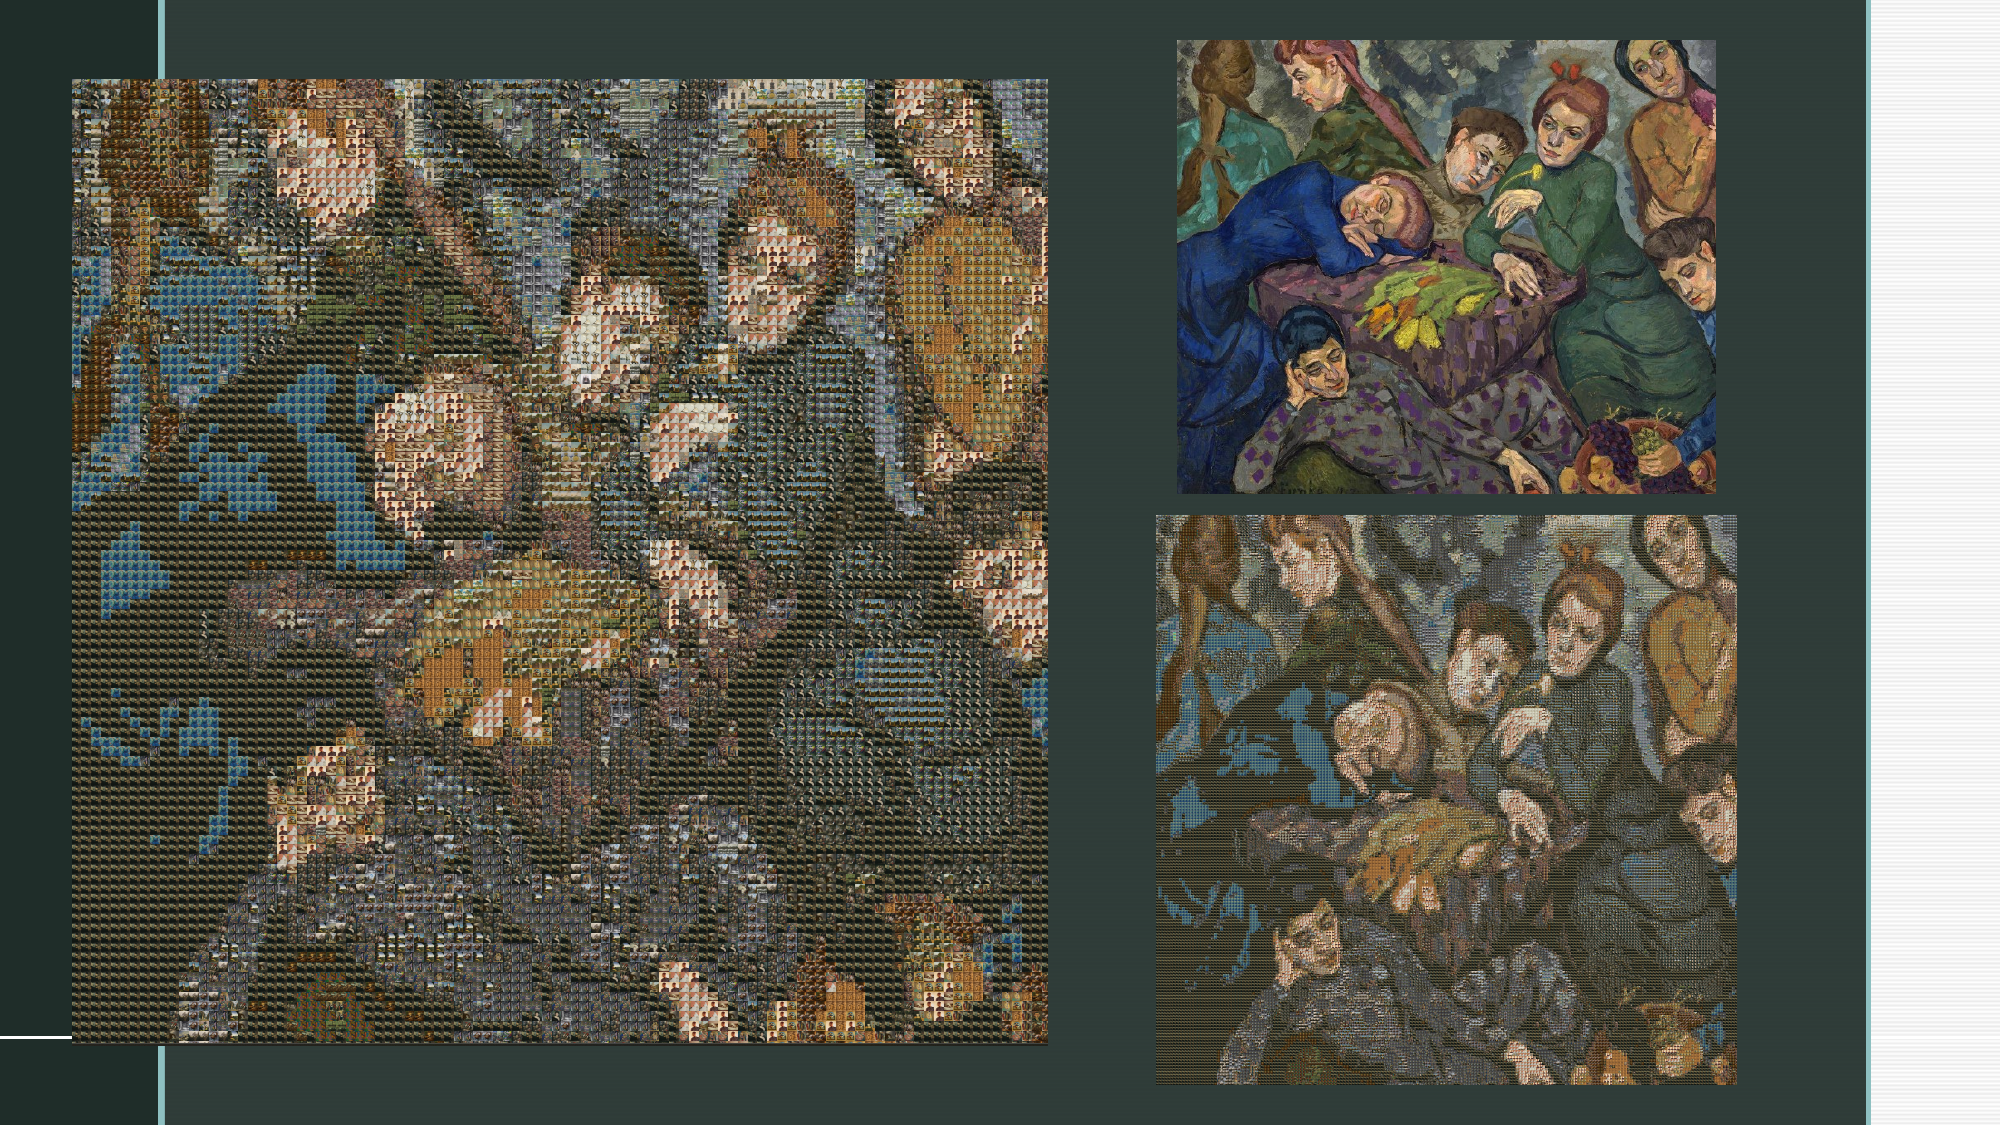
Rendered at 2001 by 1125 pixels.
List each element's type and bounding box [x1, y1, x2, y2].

picture [1156, 515, 1737, 1085]
picture [1177, 40, 1716, 494]
picture [72, 79, 1048, 1046]
